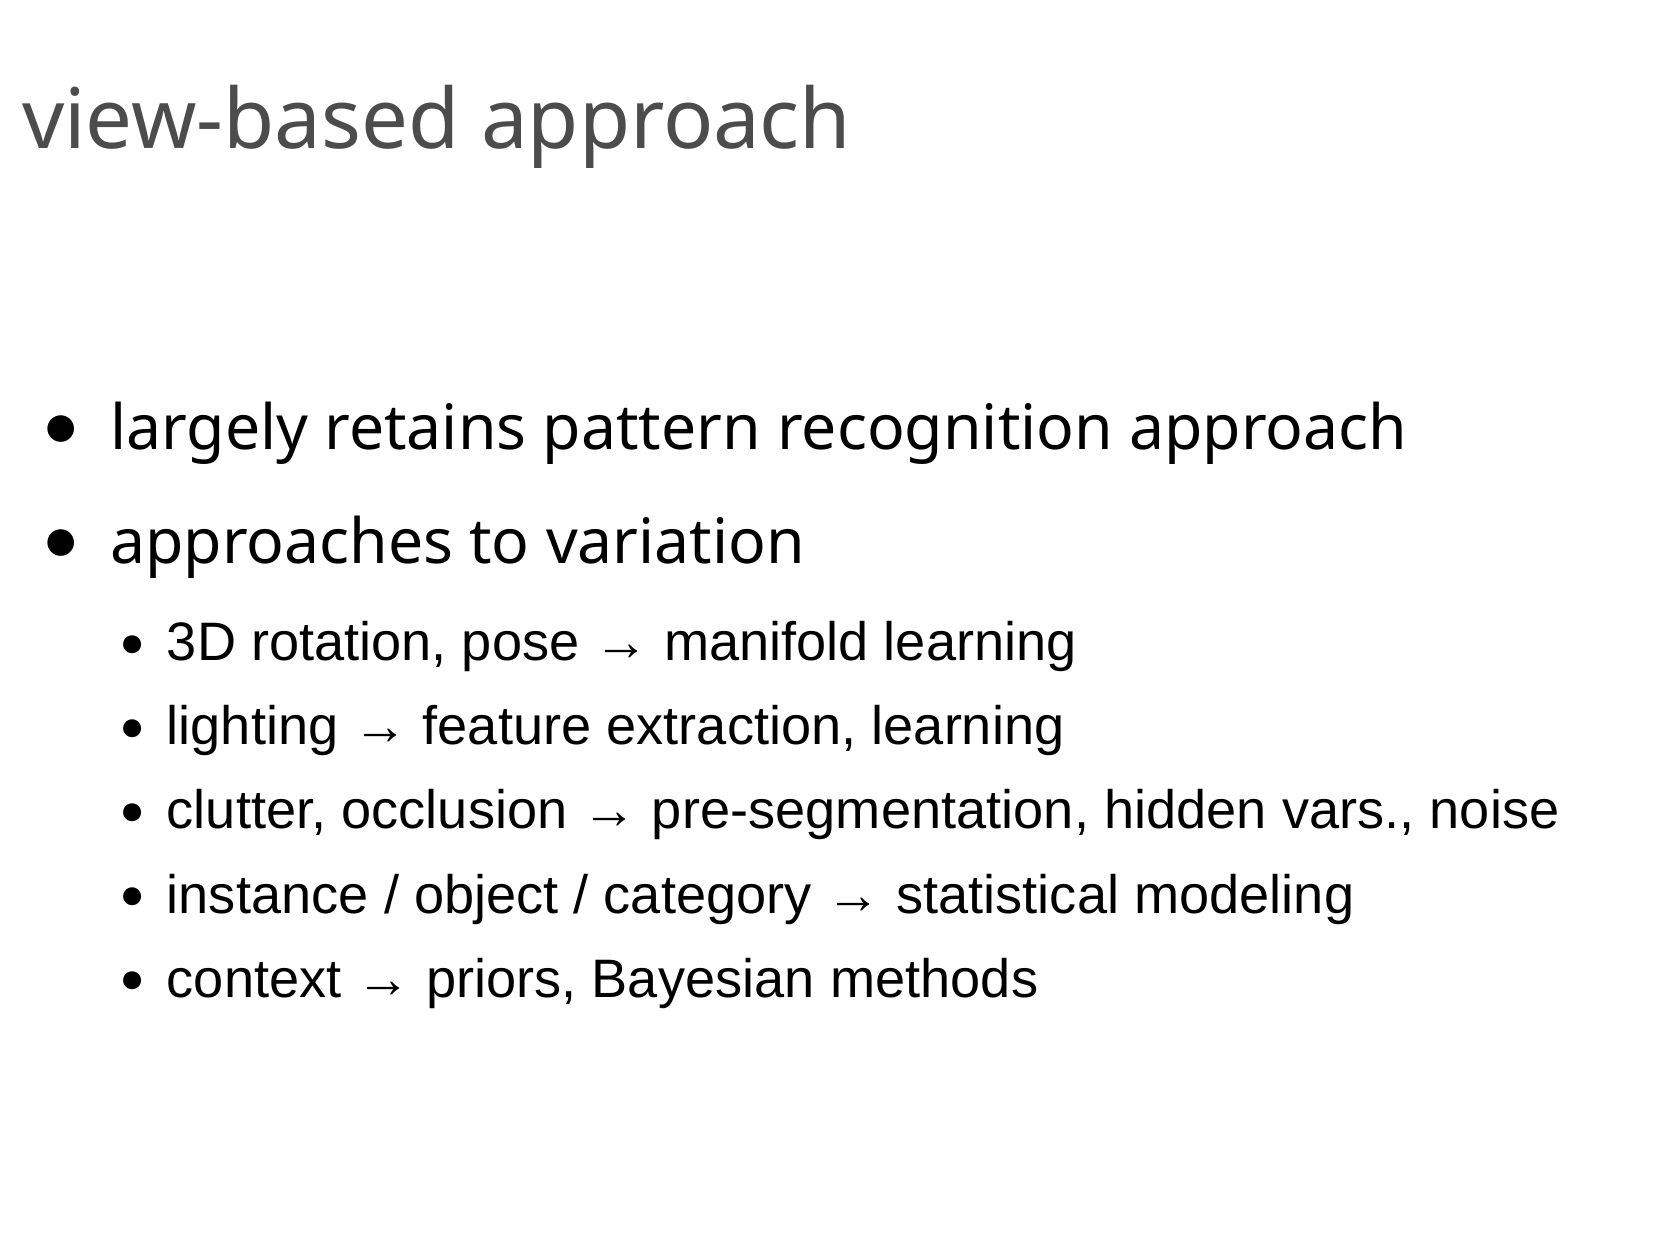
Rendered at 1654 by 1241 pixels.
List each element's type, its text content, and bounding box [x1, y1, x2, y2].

title view-based approach [22, 19, 1654, 213]
list largely retains pattern recognition approach approaches to variation 3D rotation, pose → manifold learning lighting → feature extraction, learning clutter, occlusion → pre-segmentation, hidden vars., noise instance / object / category → statistical modeling context → priors, Bayesian methods [25, 226, 1654, 1166]
